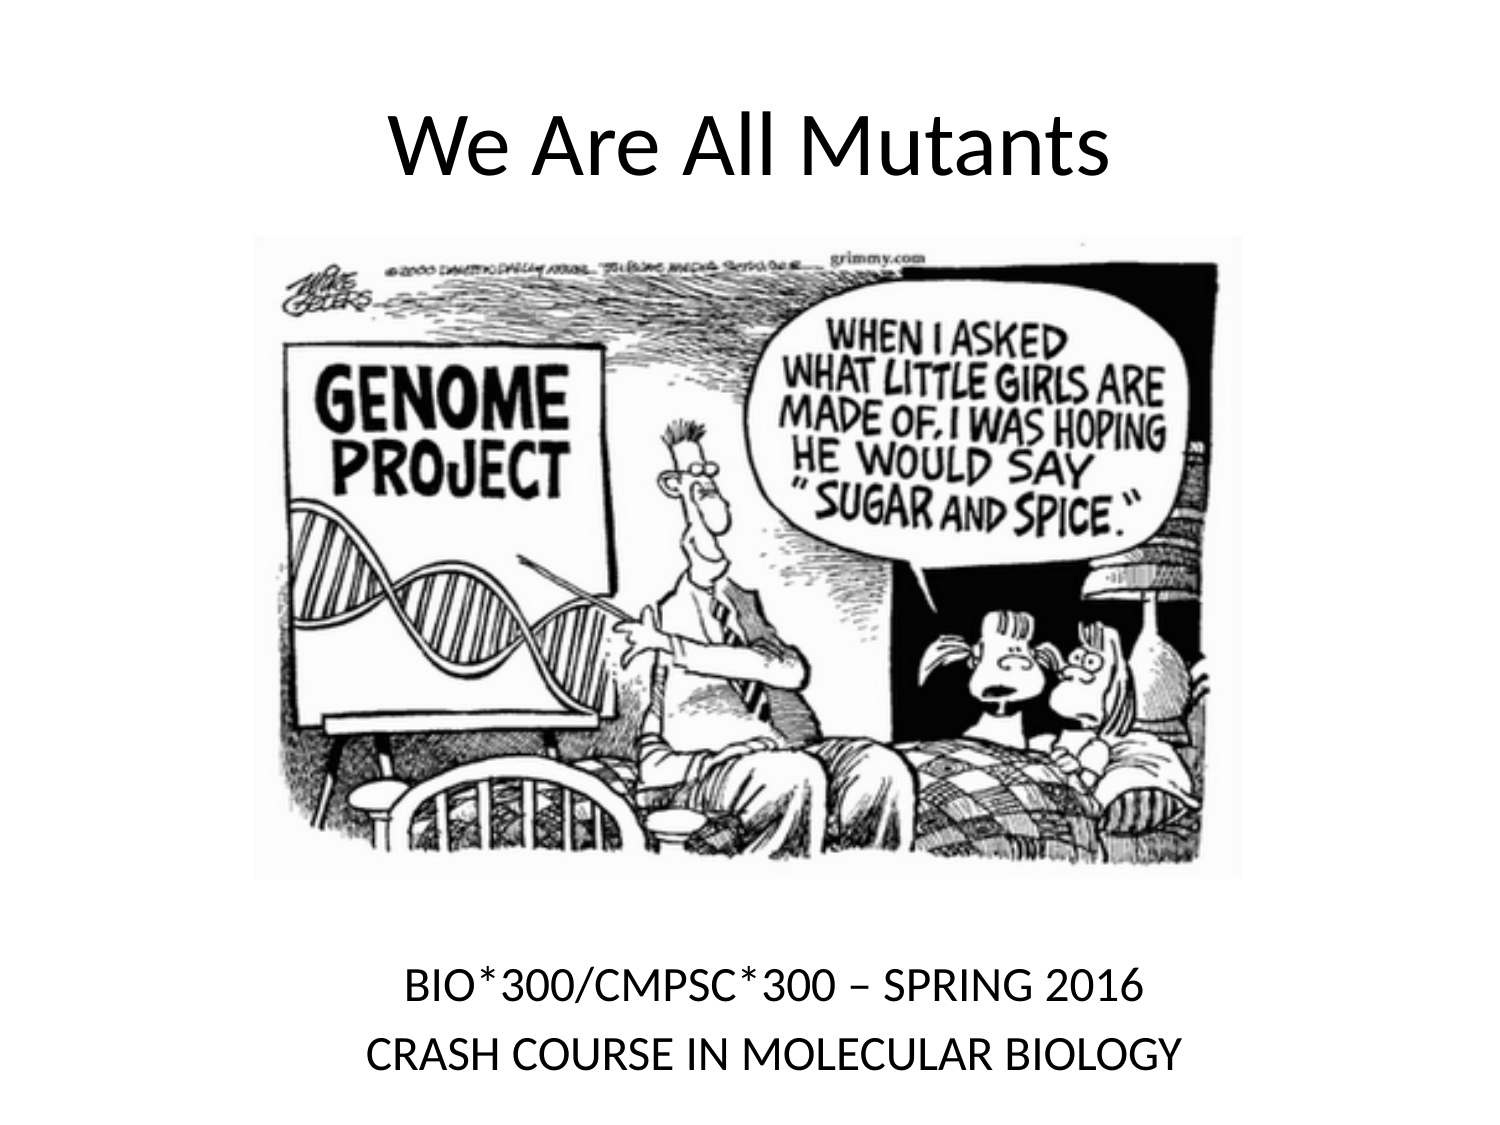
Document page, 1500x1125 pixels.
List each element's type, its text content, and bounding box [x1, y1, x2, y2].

picture [254, 83, 1243, 1032]
title We Are All Mutants [75, 45, 1425, 233]
list BIO*300/CMPSC*300 – SPRING 2016 CRASH COURSE IN MOLECULAR BIOLOGY [99, 944, 1450, 1090]
